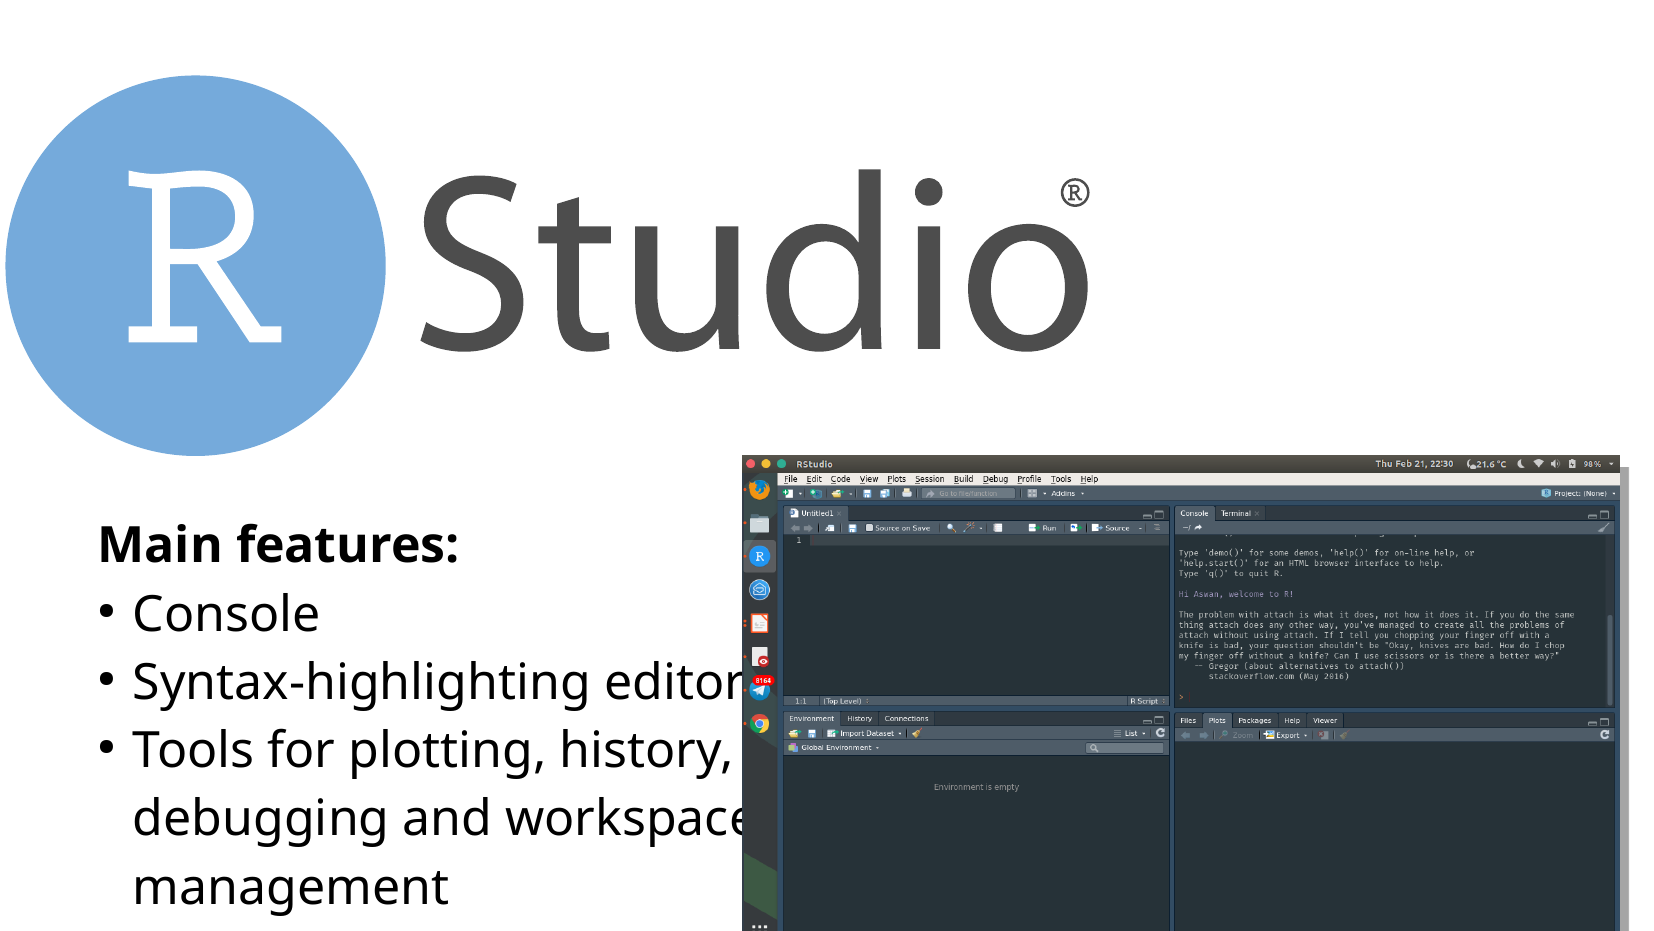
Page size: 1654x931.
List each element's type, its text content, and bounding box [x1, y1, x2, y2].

text_box Main features: Console Syntax-highlighting editor Tools for plotting, history, debugging and workspace management [82, 501, 742, 846]
picture [0, 73, 1620, 931]
